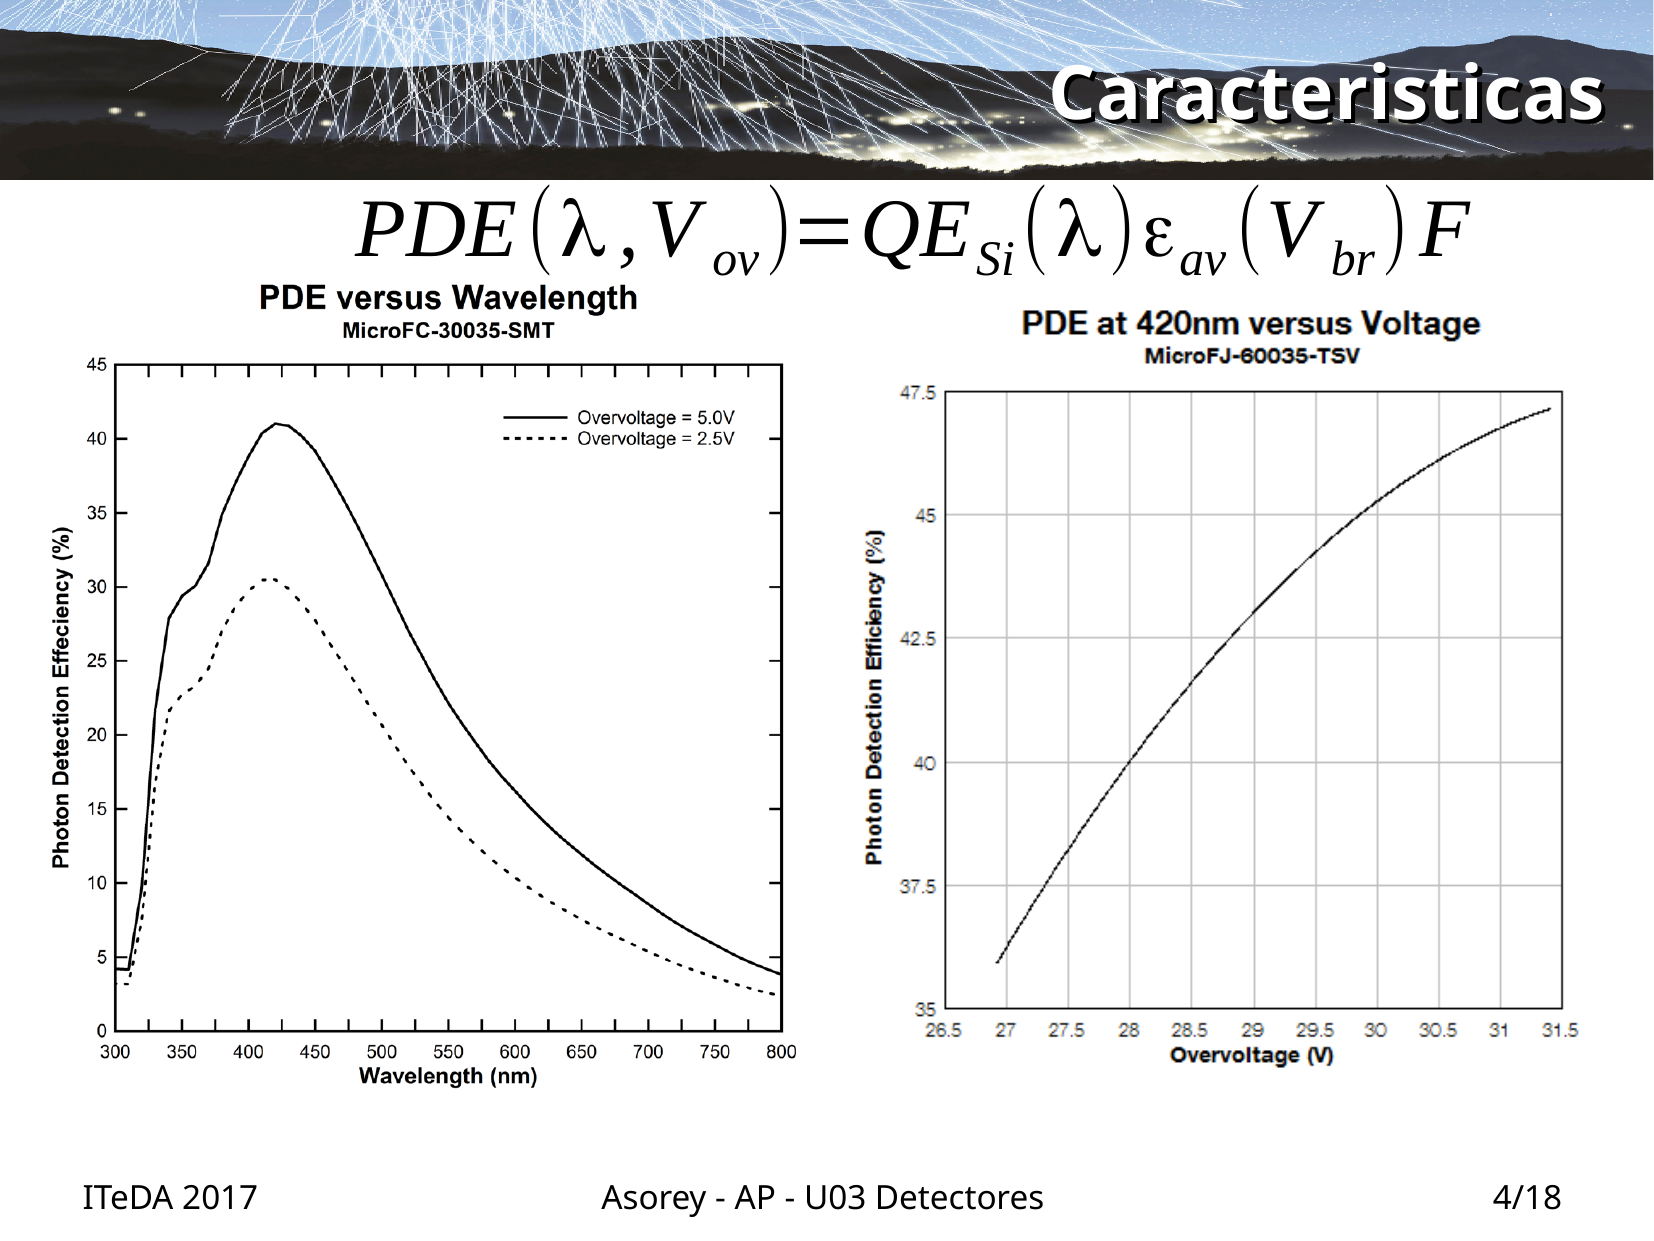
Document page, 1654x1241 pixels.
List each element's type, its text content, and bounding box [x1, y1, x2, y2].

chart [345, 180, 1482, 287]
picture [844, 292, 1606, 1073]
picture [45, 275, 807, 1090]
picture [0, 0, 1654, 180]
title Caracteristicas [45, 15, 1606, 166]
